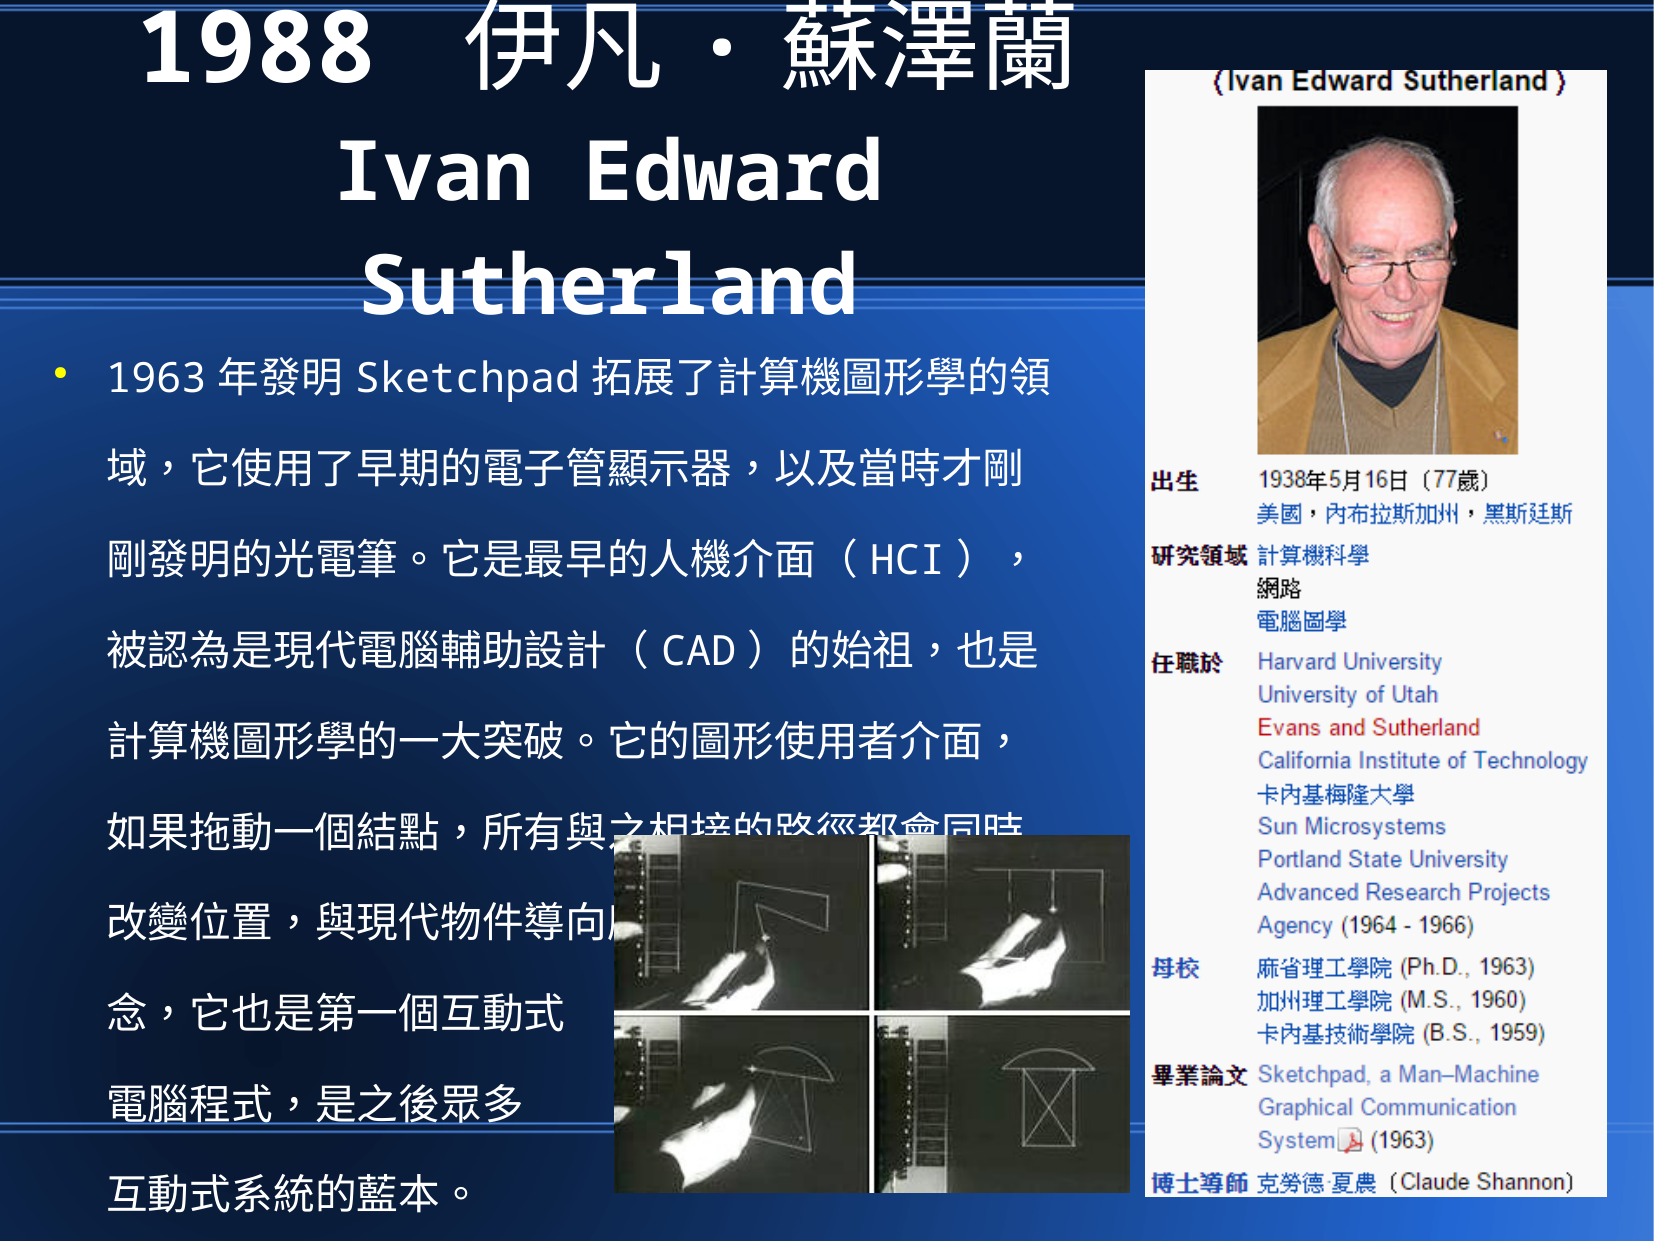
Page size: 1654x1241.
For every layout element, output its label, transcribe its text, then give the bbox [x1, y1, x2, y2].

picture [803, 303, 820, 313]
list 1963年發明Sketchpad拓展了計算機圖形學的領域，它使用了早期的電子管顯示器，以及當時才剛剛發明的光電筆。它是最早的人機介面（HCI），被認為是現代電腦輔助設計（CAD）的始祖，也是計算機圖形學的一大突破。它的圖形使用者介面，如果拖動一個結點，所有與之相接的路徑都會同時改變位置，與現代物件導向應用程式採用相同概念，它也是第一個互動式 電腦程式，是之後眾多 互動式系統的藍本。 [35, 313, 1063, 1128]
picture [554, 303, 575, 313]
picture [0, 0, 1654, 1241]
picture [690, 303, 718, 313]
picture [488, 303, 513, 313]
picture [753, 303, 762, 313]
picture [453, 303, 480, 313]
picture [774, 303, 791, 313]
picture [634, 303, 678, 313]
picture [525, 303, 542, 313]
picture [394, 303, 419, 313]
picture [601, 303, 622, 313]
title 1988 伊凡·蘇澤蘭 Ivan Edward Sutherland [82, 2, 1134, 303]
